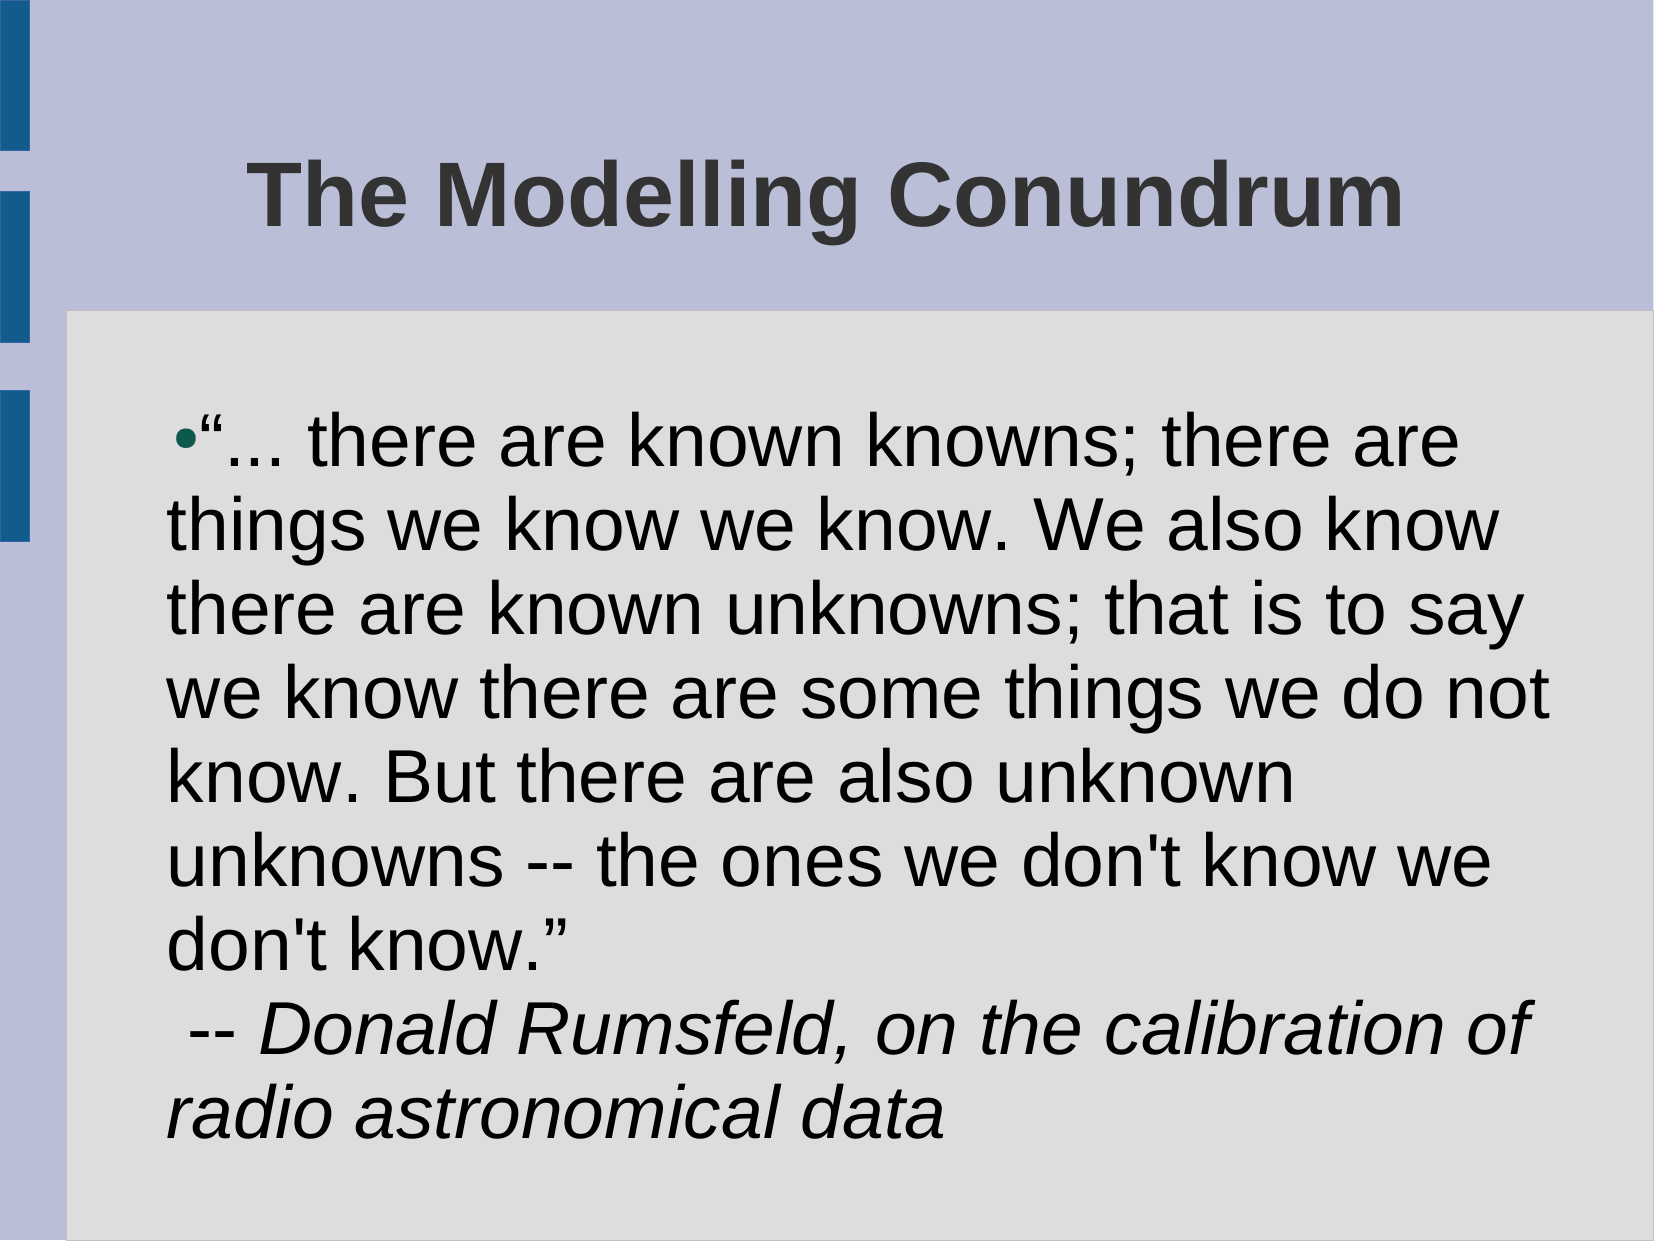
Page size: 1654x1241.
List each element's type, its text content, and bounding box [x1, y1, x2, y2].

title The Modelling Conundrum [121, 91, 1534, 299]
list “... there are known knowns; there are things we know we know. We also know there are known unknowns; that is to say we know there are some things we do not know. But there are also unknown unknowns -- the ones we don't know we don't know.” -- Donald Rumsfeld, on the calibration of radio astronomical data [160, 398, 1573, 1155]
